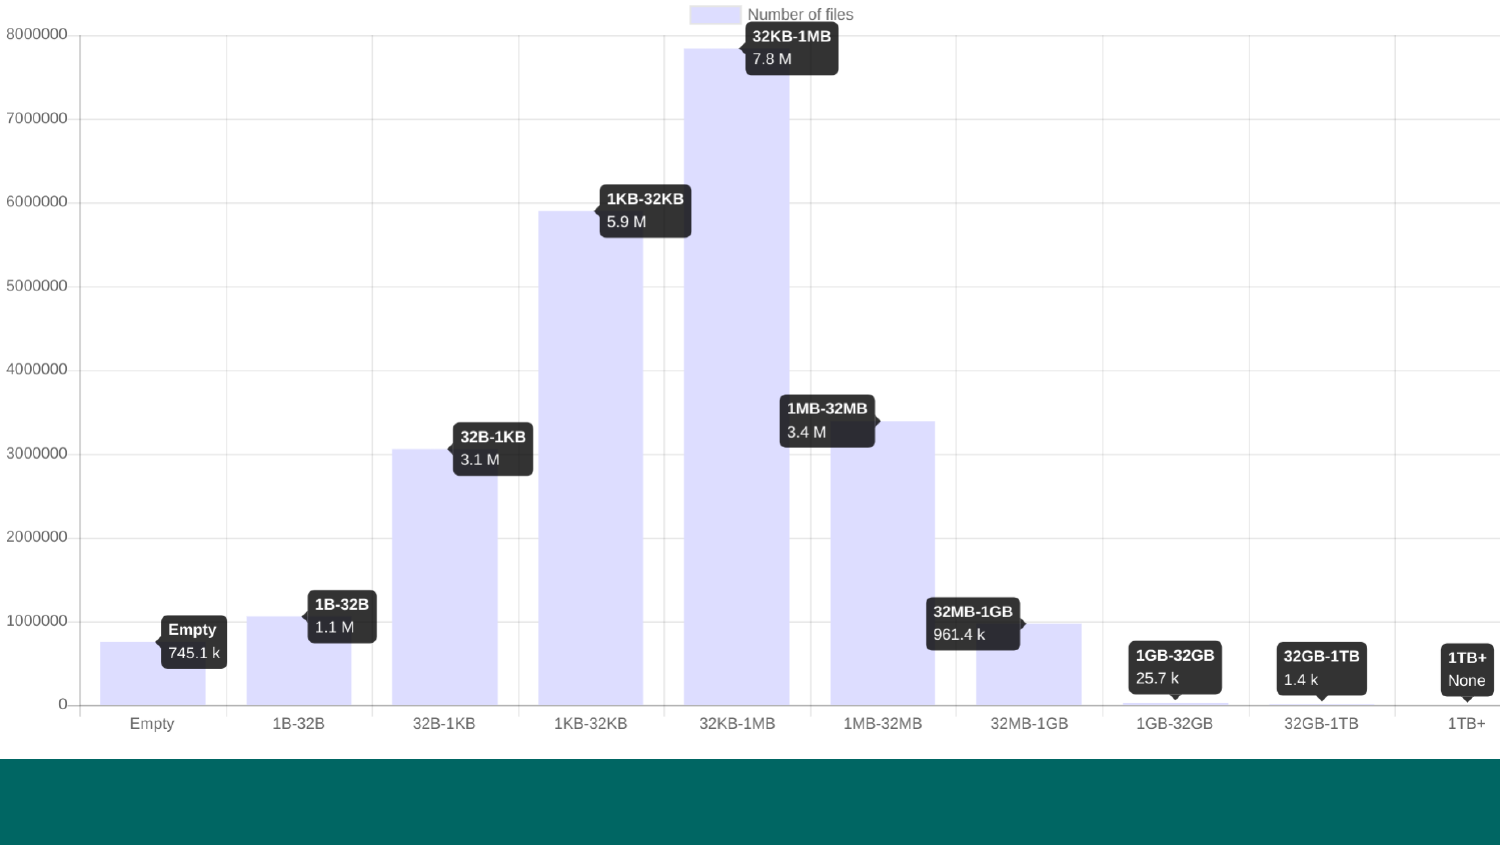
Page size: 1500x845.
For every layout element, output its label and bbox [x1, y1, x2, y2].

picture [0, 0, 1500, 738]
